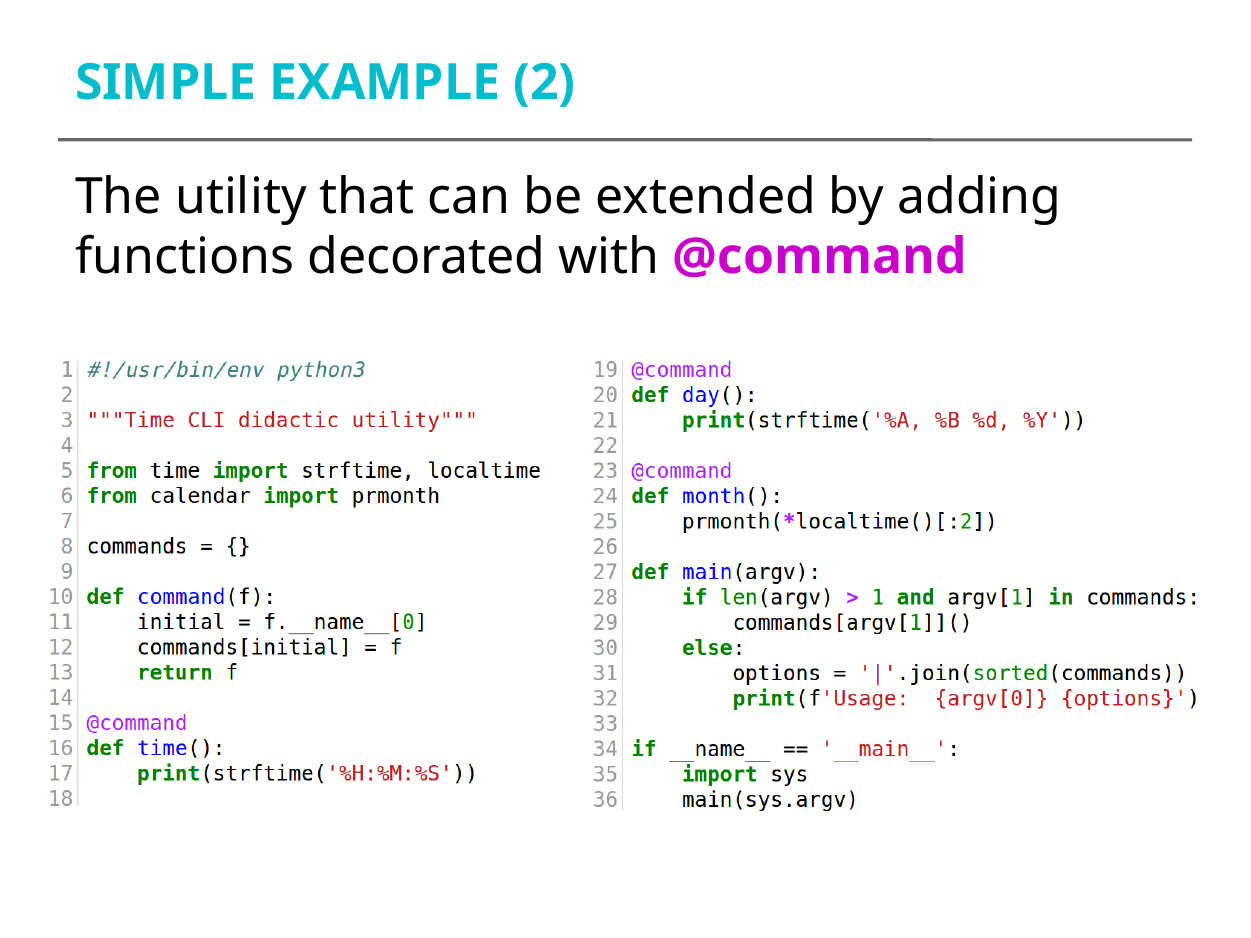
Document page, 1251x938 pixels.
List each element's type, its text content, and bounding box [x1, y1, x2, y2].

title SIMPLE EXAMPLE (2) [62, 37, 1188, 122]
list The utility that can be extended by adding functions decorated with @command [62, 151, 1188, 831]
picture [1188, 349, 1207, 822]
picture [38, 349, 62, 821]
